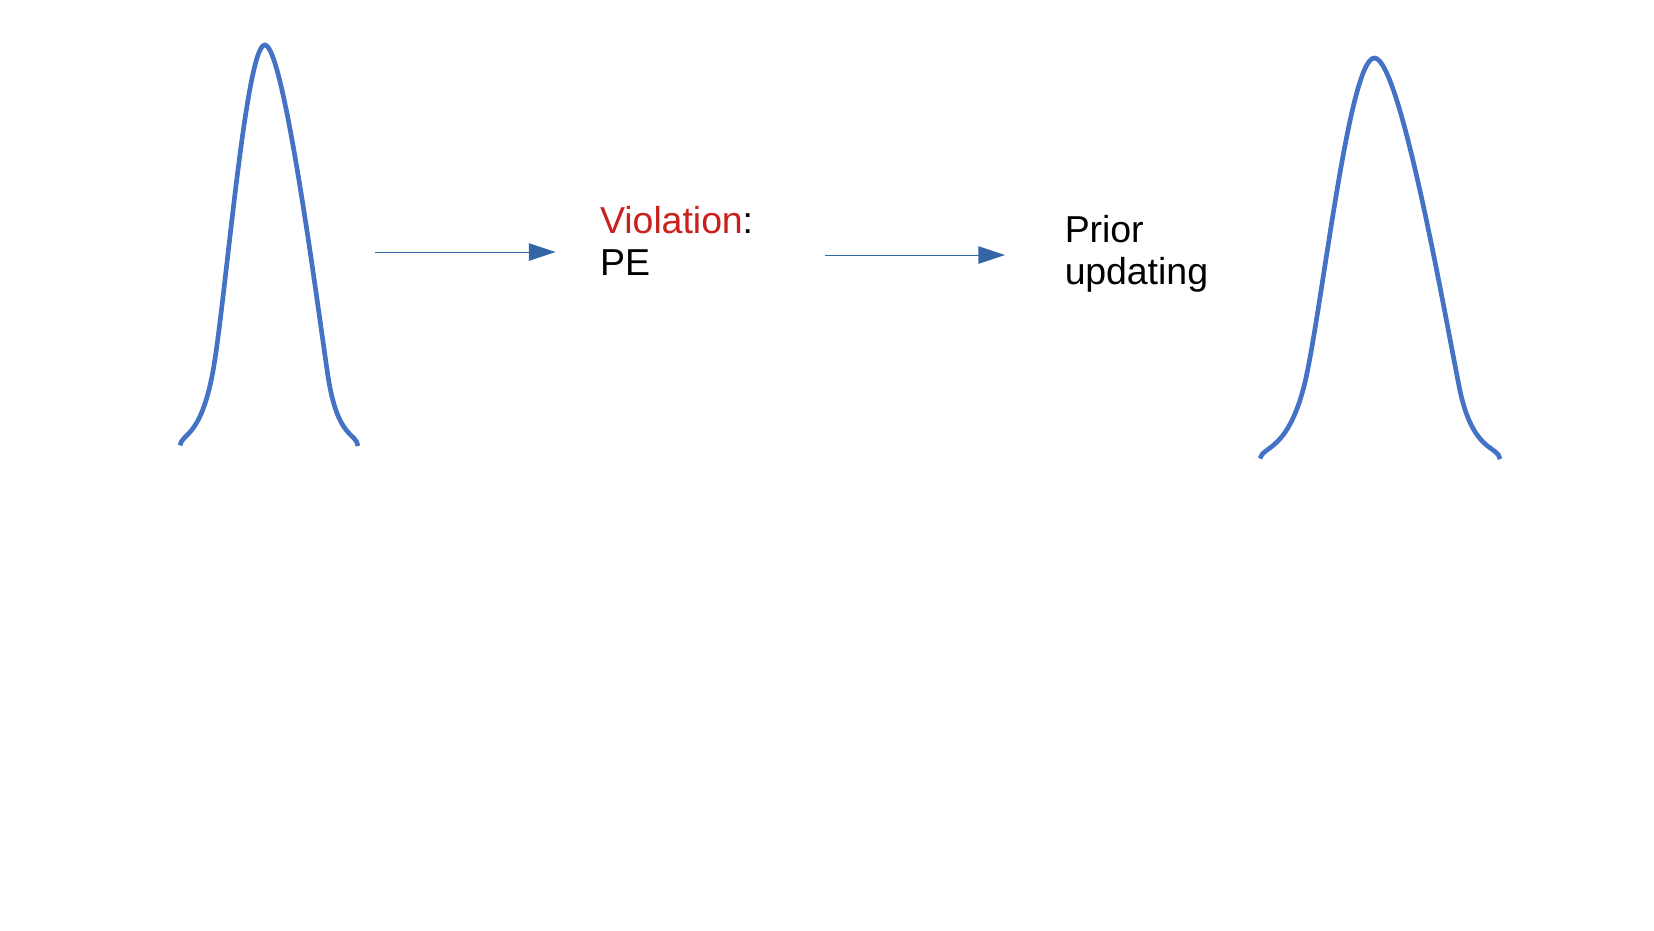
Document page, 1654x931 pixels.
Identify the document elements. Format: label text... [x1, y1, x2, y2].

text_box Violation: PE [585, 192, 811, 291]
text_box Prior updating [1050, 201, 1276, 301]
